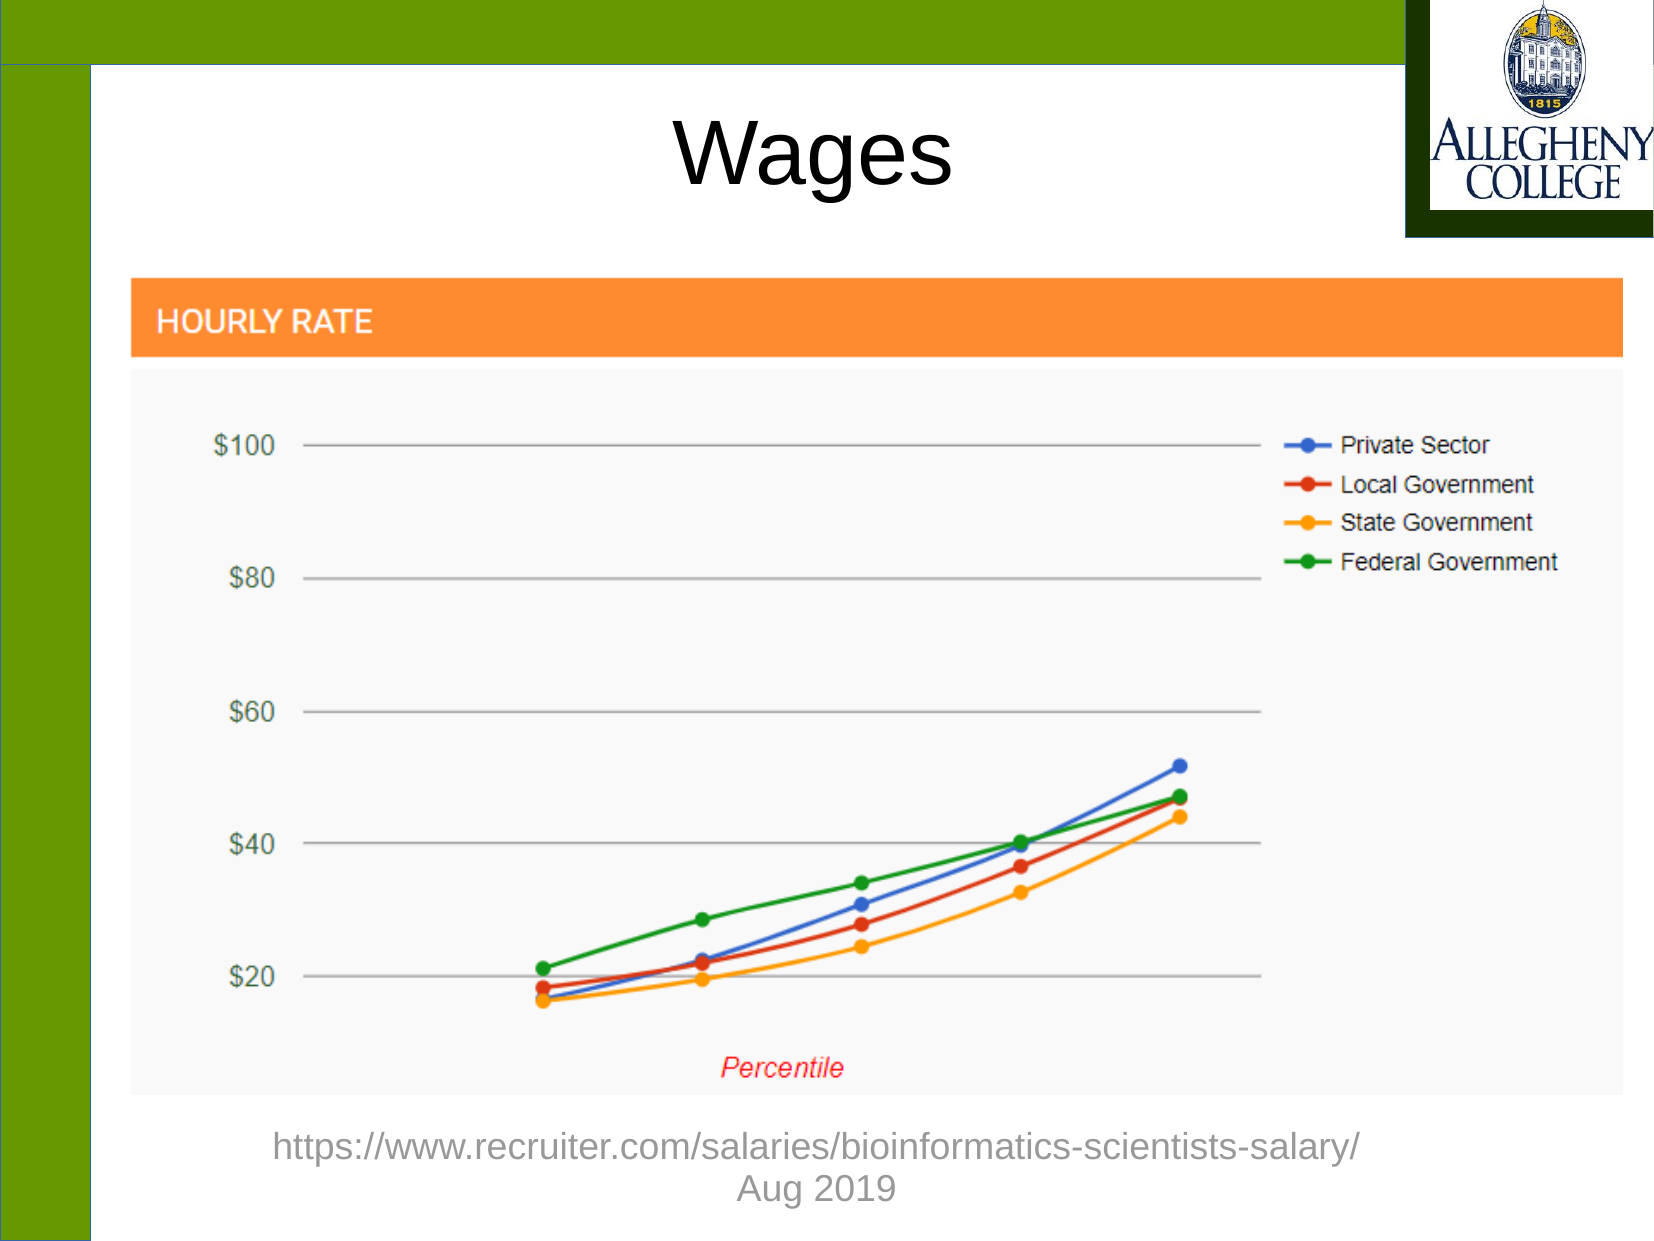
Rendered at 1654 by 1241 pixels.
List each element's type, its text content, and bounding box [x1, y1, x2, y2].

title Wages [112, 65, 1515, 257]
picture [116, 256, 1623, 1096]
picture [1430, 0, 1654, 210]
text_box [0, 0, 1654, 1241]
text_box https://www.recruiter.com/salaries/bioinformatics-scientists-salary/ Aug 2019 [257, 1118, 1376, 1218]
